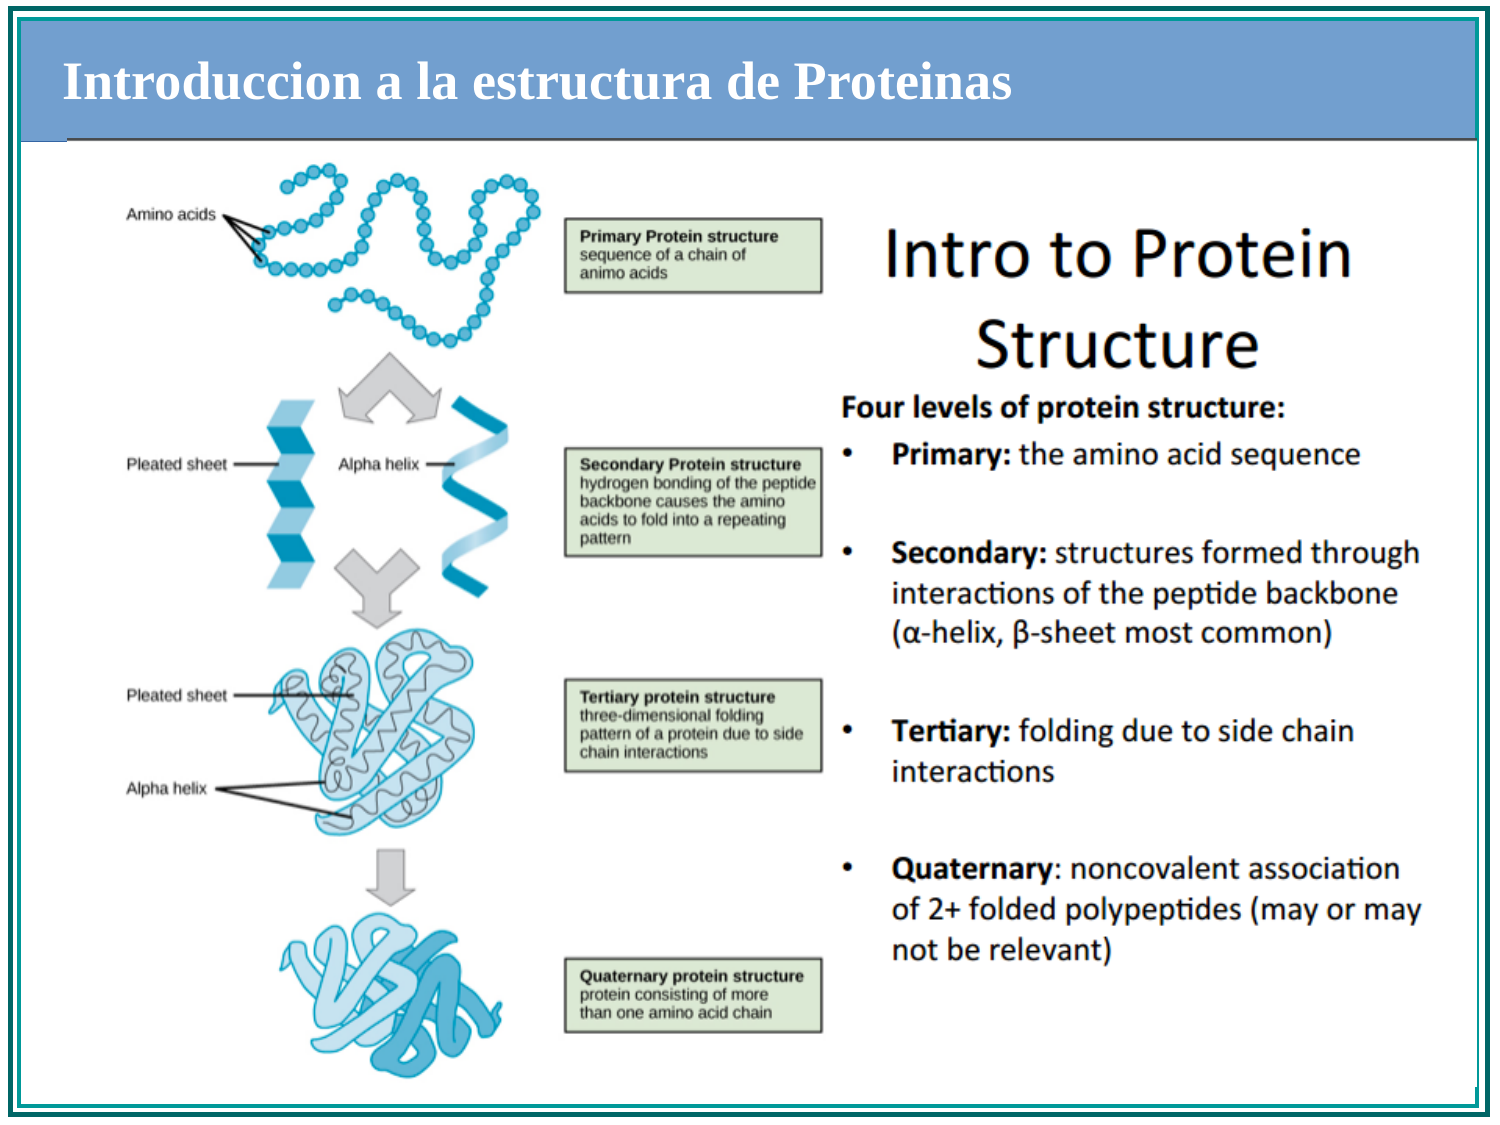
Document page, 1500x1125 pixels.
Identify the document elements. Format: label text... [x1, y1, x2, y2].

picture [67, 138, 1477, 1087]
text_box [21, 21, 1475, 142]
text_box Introduccion a la estructura de Proteinas [47, 38, 1335, 142]
